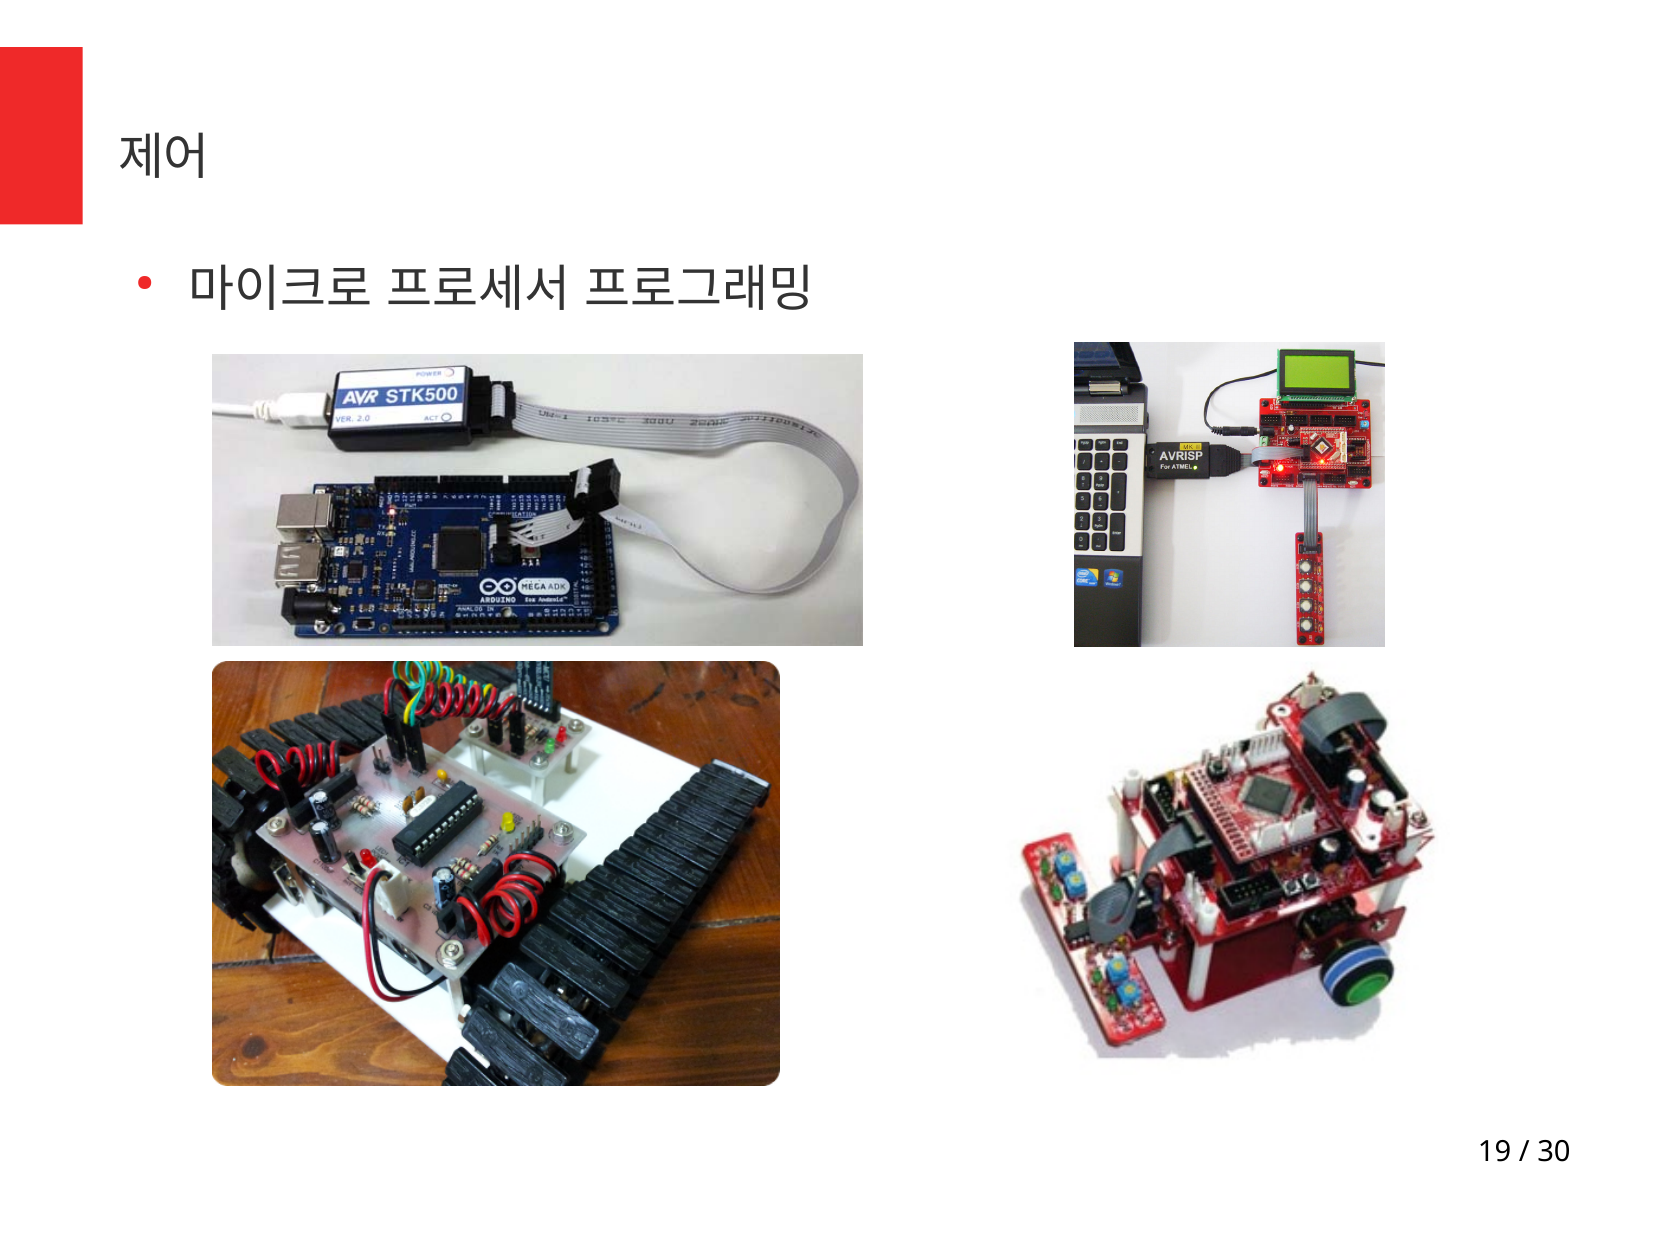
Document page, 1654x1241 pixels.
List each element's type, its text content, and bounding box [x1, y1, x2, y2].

picture [212, 354, 863, 646]
title 제어 [118, 49, 1571, 248]
picture [212, 661, 780, 1086]
list 마이크로 프로세서 프로그래밍 [118, 248, 1595, 1182]
picture [992, 661, 1457, 1099]
picture [1074, 342, 1385, 647]
